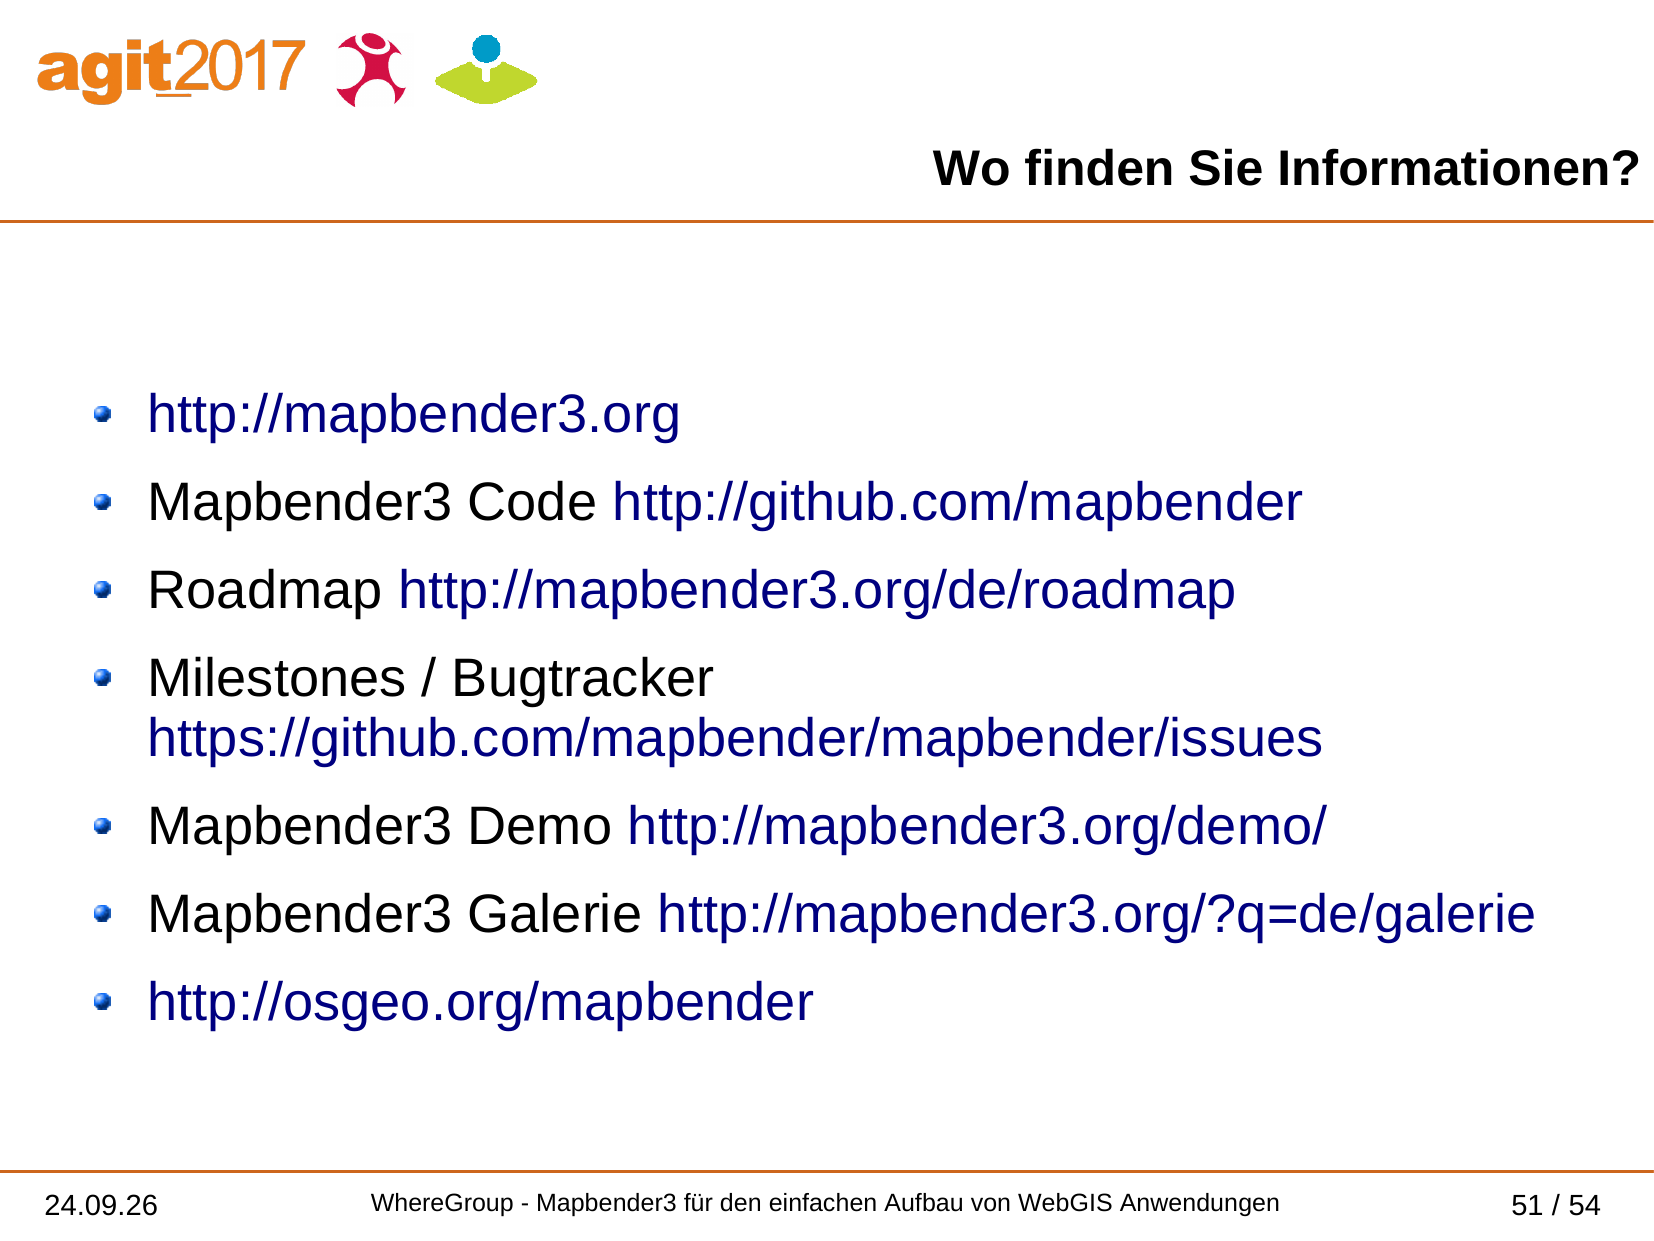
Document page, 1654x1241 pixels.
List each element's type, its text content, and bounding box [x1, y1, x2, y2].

picture [435, 35, 538, 104]
picture [35, 23, 308, 107]
title Wo finden Sie Informationen? [153, 124, 1642, 213]
list http://mapbender3.org Mapbender3 Code http://github.com/mapbender Roadmap http://mapbender3.org/de/roadmap Milestones / Bugtracker https://github.com/mapbender/mapbender/issues Mapbender3 Demo http://mapbender3.org/demo/ Mapbender3 Galerie http://mapbender3.org/?q=de/galerie http://osgeo.org/mapbender [76, 383, 1565, 1241]
